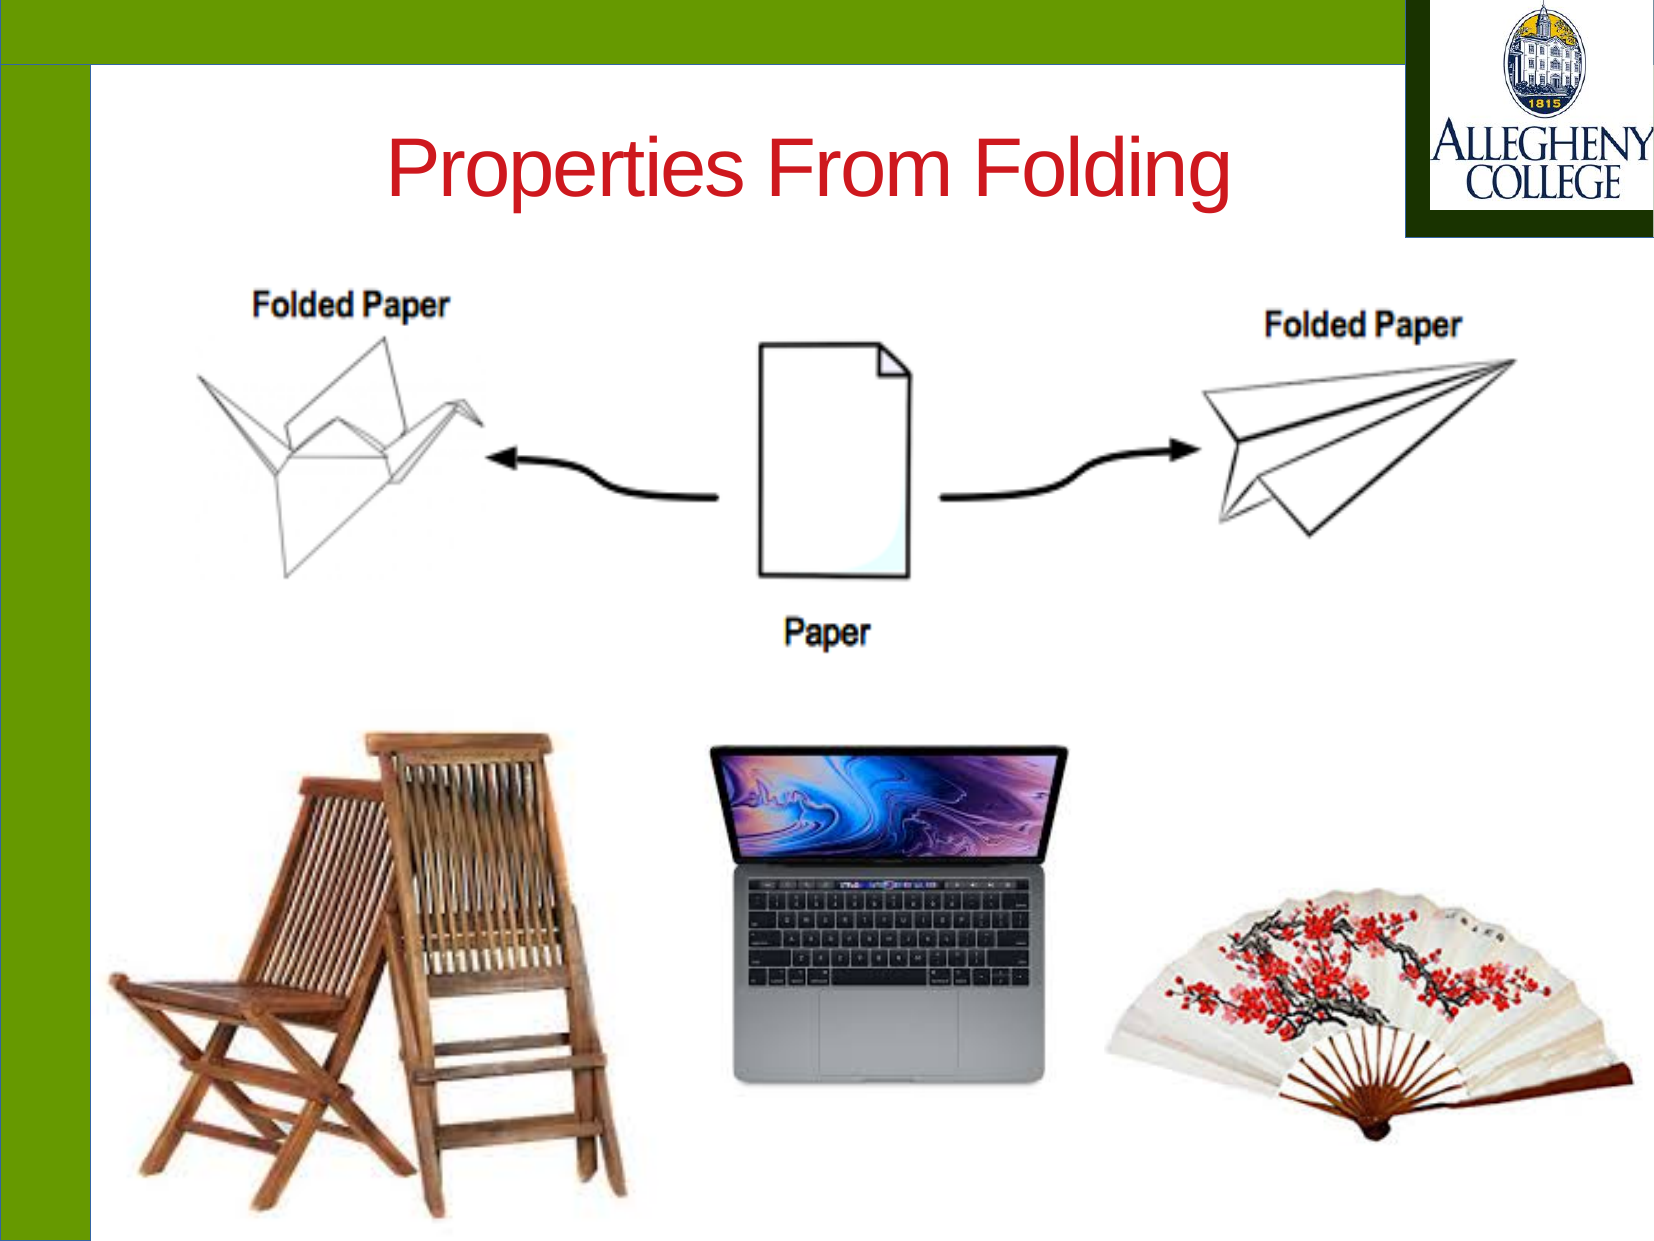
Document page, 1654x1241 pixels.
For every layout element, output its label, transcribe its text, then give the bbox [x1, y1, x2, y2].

title Properties From Folding [370, 81, 1654, 245]
picture [1430, 0, 1654, 81]
picture [91, 691, 659, 1241]
picture [180, 269, 1528, 679]
picture [676, 716, 1650, 1171]
text_box [0, 0, 1430, 1241]
